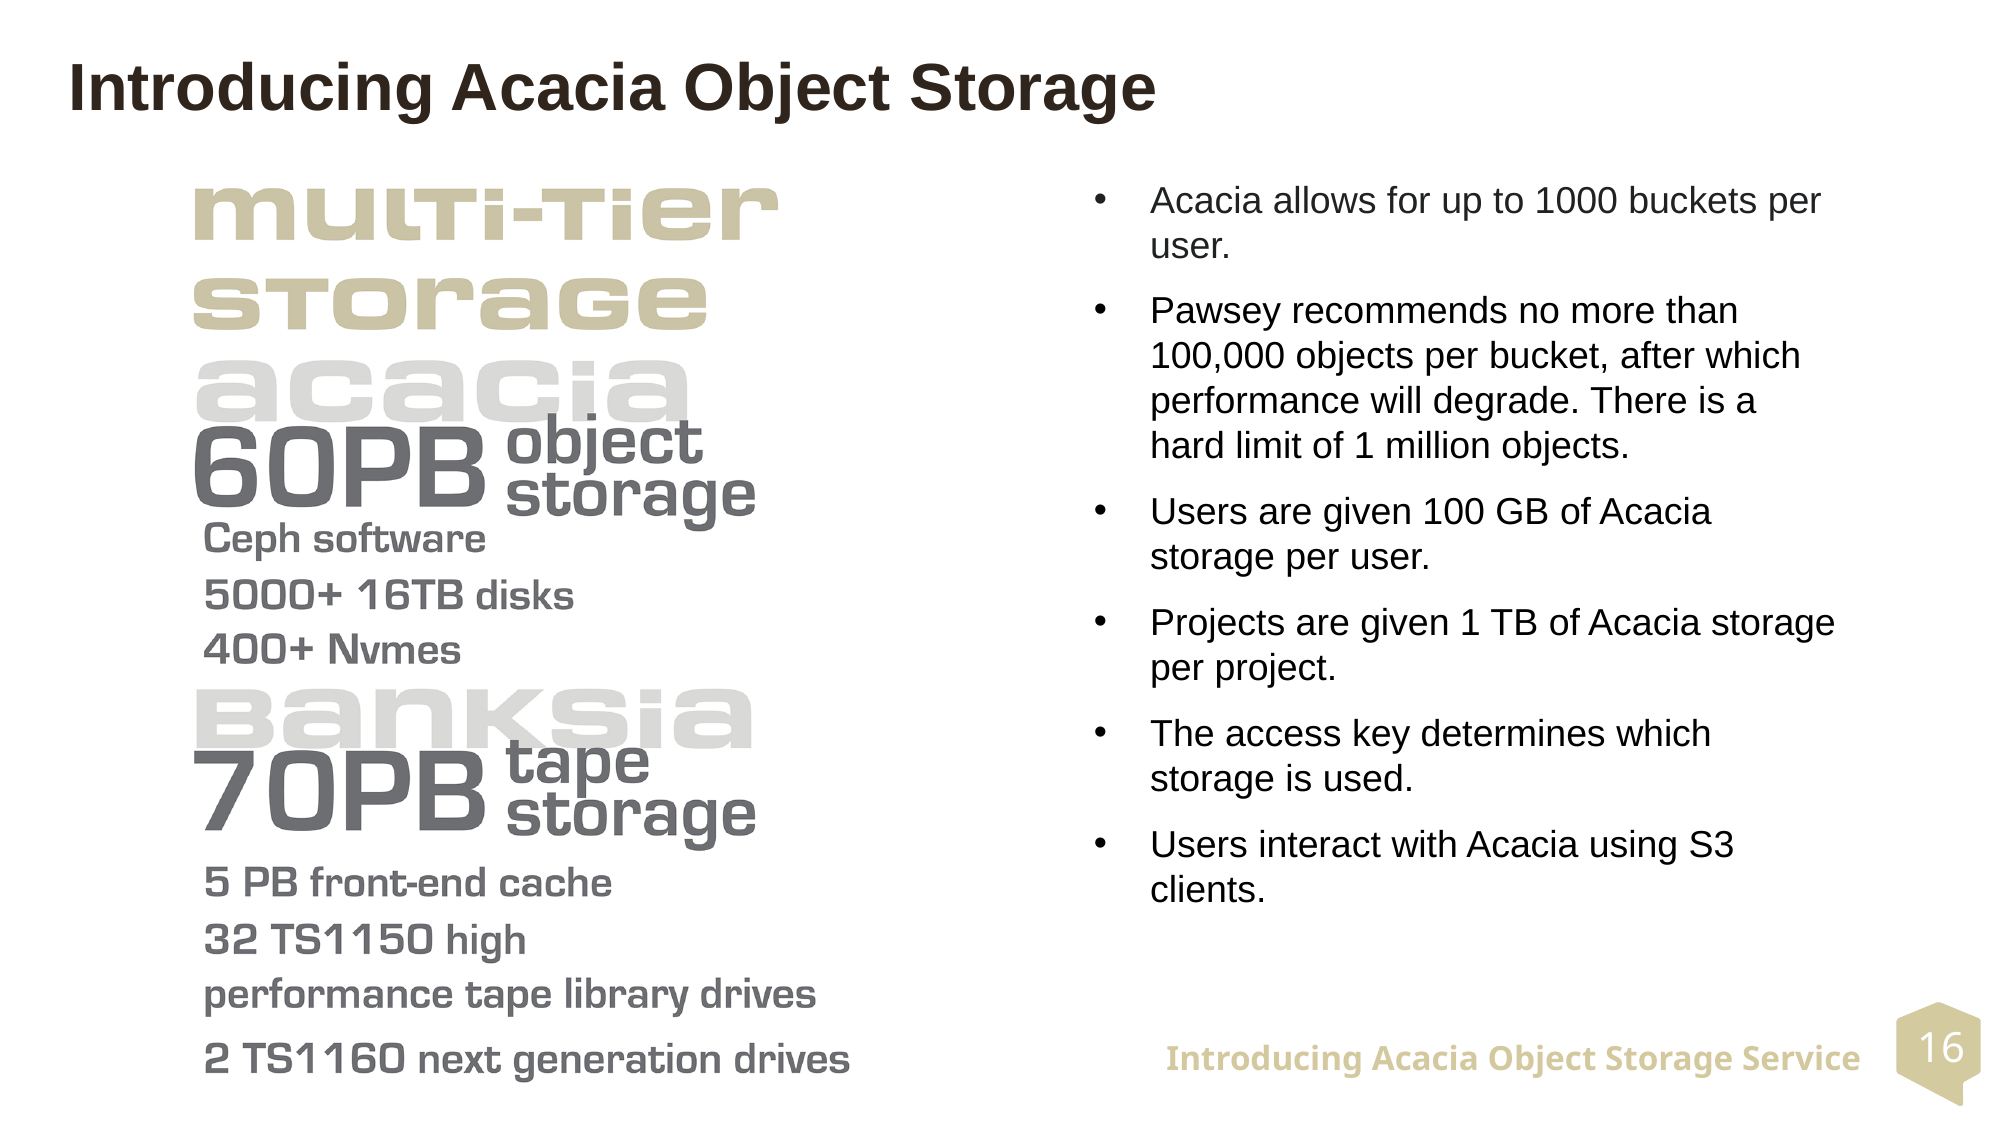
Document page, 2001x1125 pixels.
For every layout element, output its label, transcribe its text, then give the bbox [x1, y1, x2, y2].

text_box Introducing Acacia Object Storage [53, 36, 1932, 207]
text_box Acacia allows for up to 1000 buckets per user. Pawsey recommends no more than 100,000 objects per bucket, after which performance will degrade. There is a hard limit of 1 million objects. Users are given 100 GB of Acacia storage per user. Projects are given 1 TB of Acacia storage per project. The access key determines which storage is used. Users interact with Acacia using S3 clients. [1078, 168, 1854, 918]
list Introducing Acacia Object Storage Service [1021, 1023, 1878, 1082]
picture [183, 168, 861, 1091]
